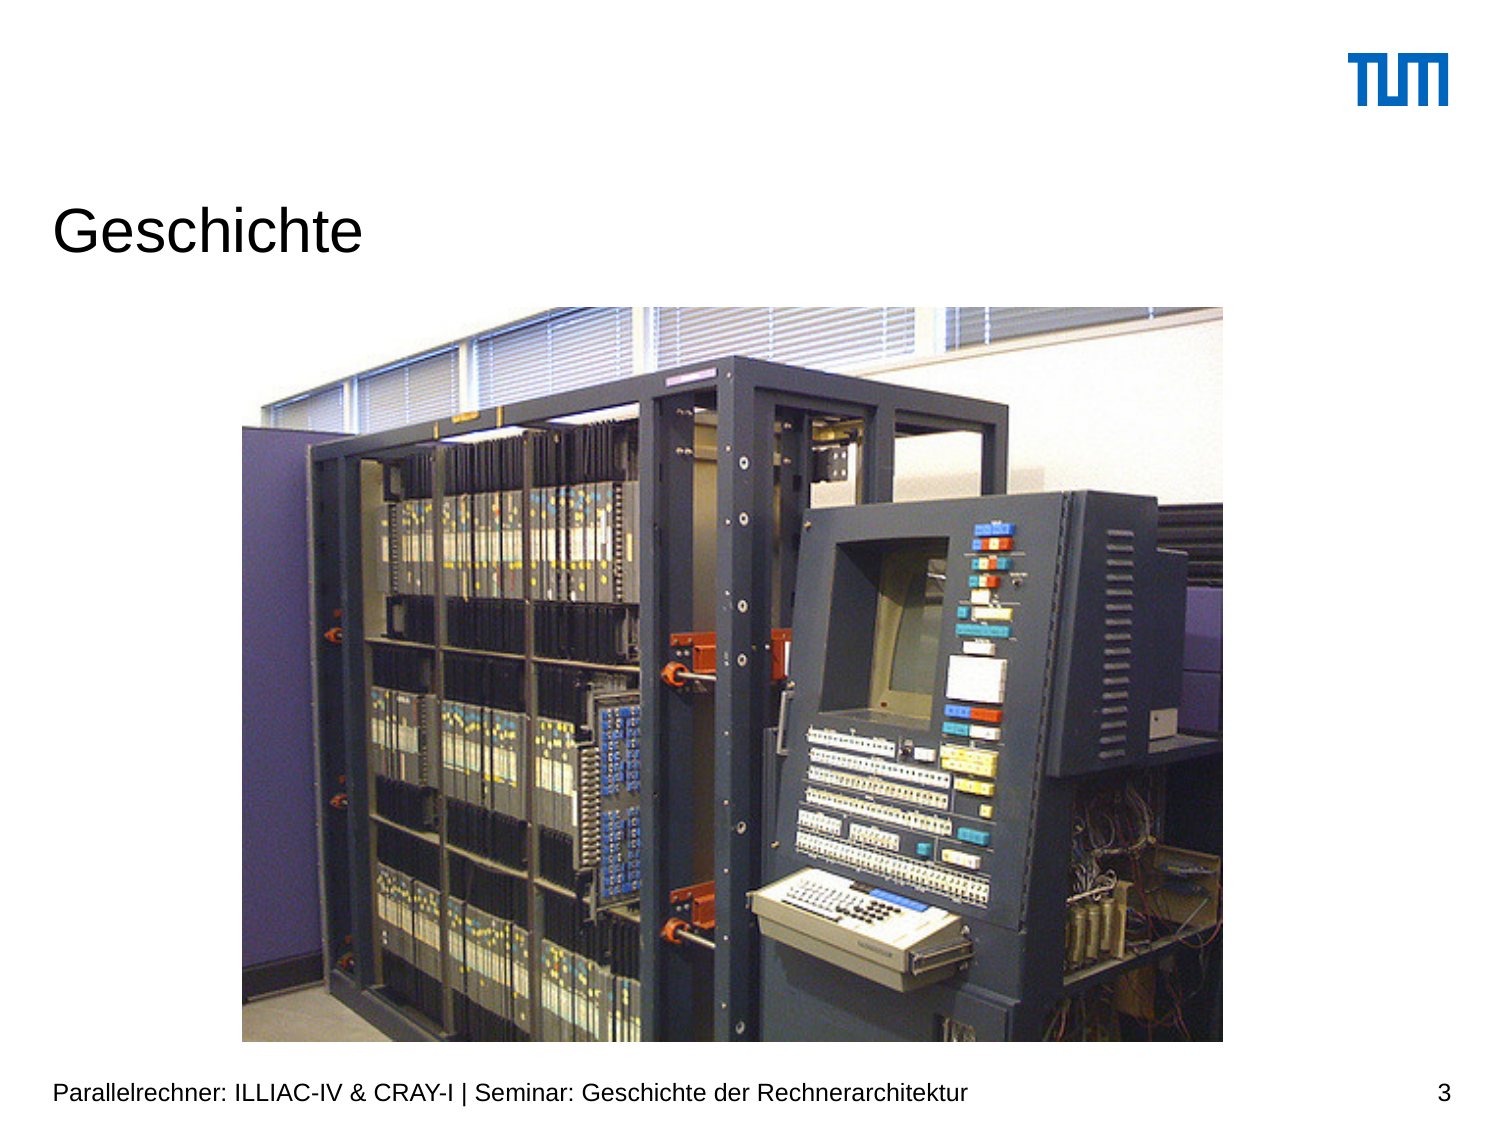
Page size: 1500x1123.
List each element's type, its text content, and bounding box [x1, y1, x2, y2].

picture [242, 307, 1223, 1043]
title Geschichte [52, 199, 1453, 262]
